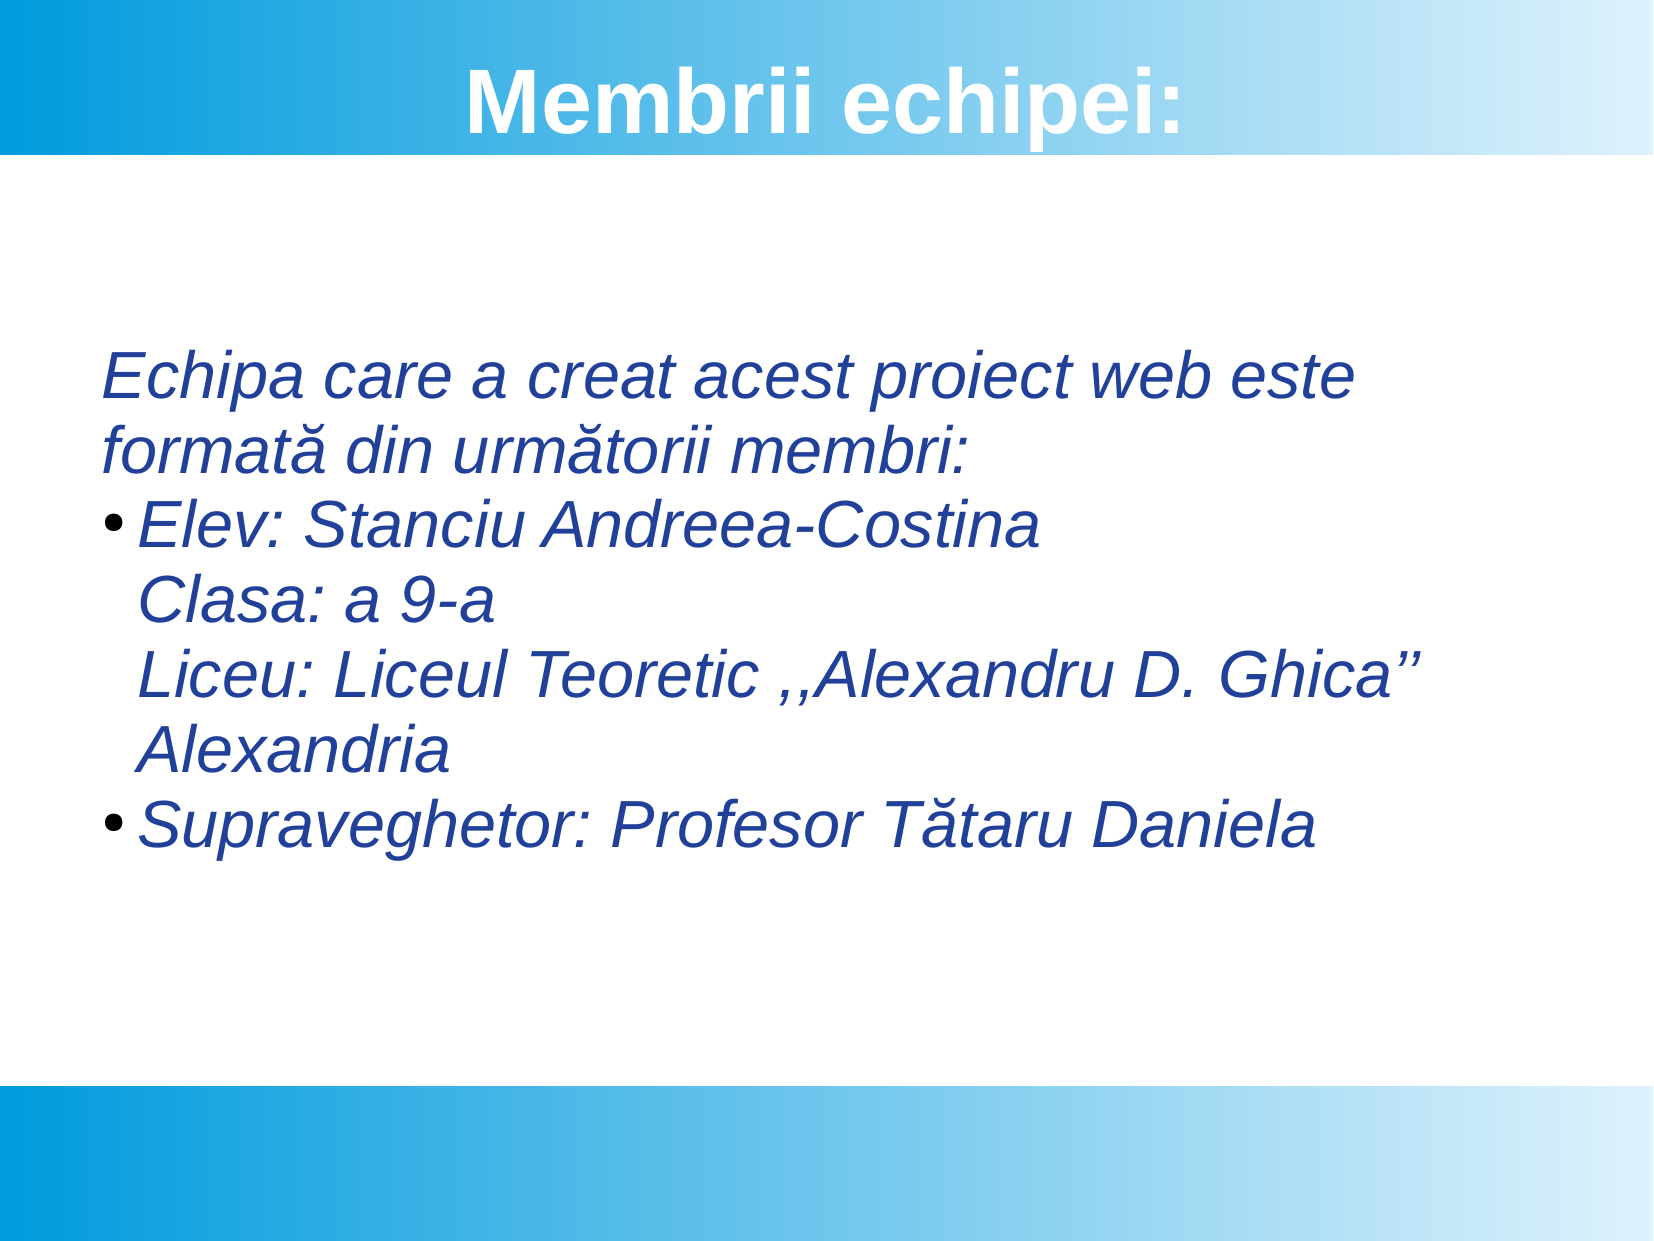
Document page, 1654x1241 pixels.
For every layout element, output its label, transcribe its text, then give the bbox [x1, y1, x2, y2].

title Membrii echipei: [82, 49, 1571, 155]
subtitle Echipa care a creat acest proiect web este formată din următorii membri: Elev: Stanciu Andreea-Costina Clasa: a 9-a Liceu: Liceul Teoretic ,,Alexandru D. Ghica’’ Alexandria Supraveghetor: Profesor Tătaru Daniela [101, 240, 1591, 960]
